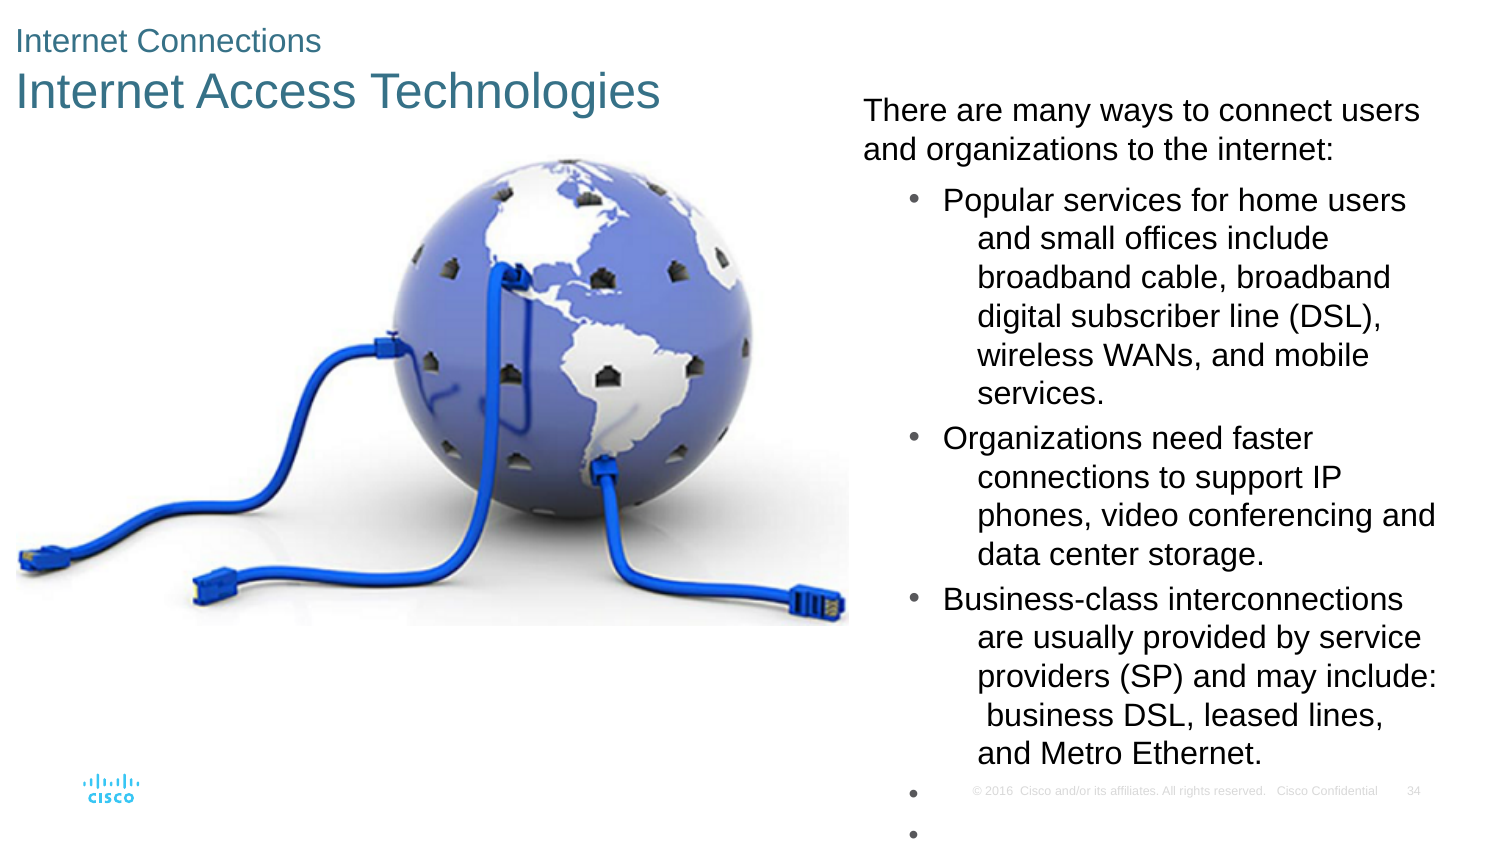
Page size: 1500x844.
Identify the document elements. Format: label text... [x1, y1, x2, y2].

picture [16, 154, 849, 626]
title Internet Connections Internet Access Technologies [0, 6, 1500, 132]
list There are many ways to connect users and organizations to the internet: Popular services for home users and small offices include broadband cable, broadband digital subscriber line (DSL), wireless WANs, and mobile services. Organizations need faster connections to support IP phones, video conferencing and data center storage. Business-class interconnections are usually provided by service providers (SP) and may include: business DSL, leased lines, and Metro Ethernet. [848, 82, 1476, 782]
